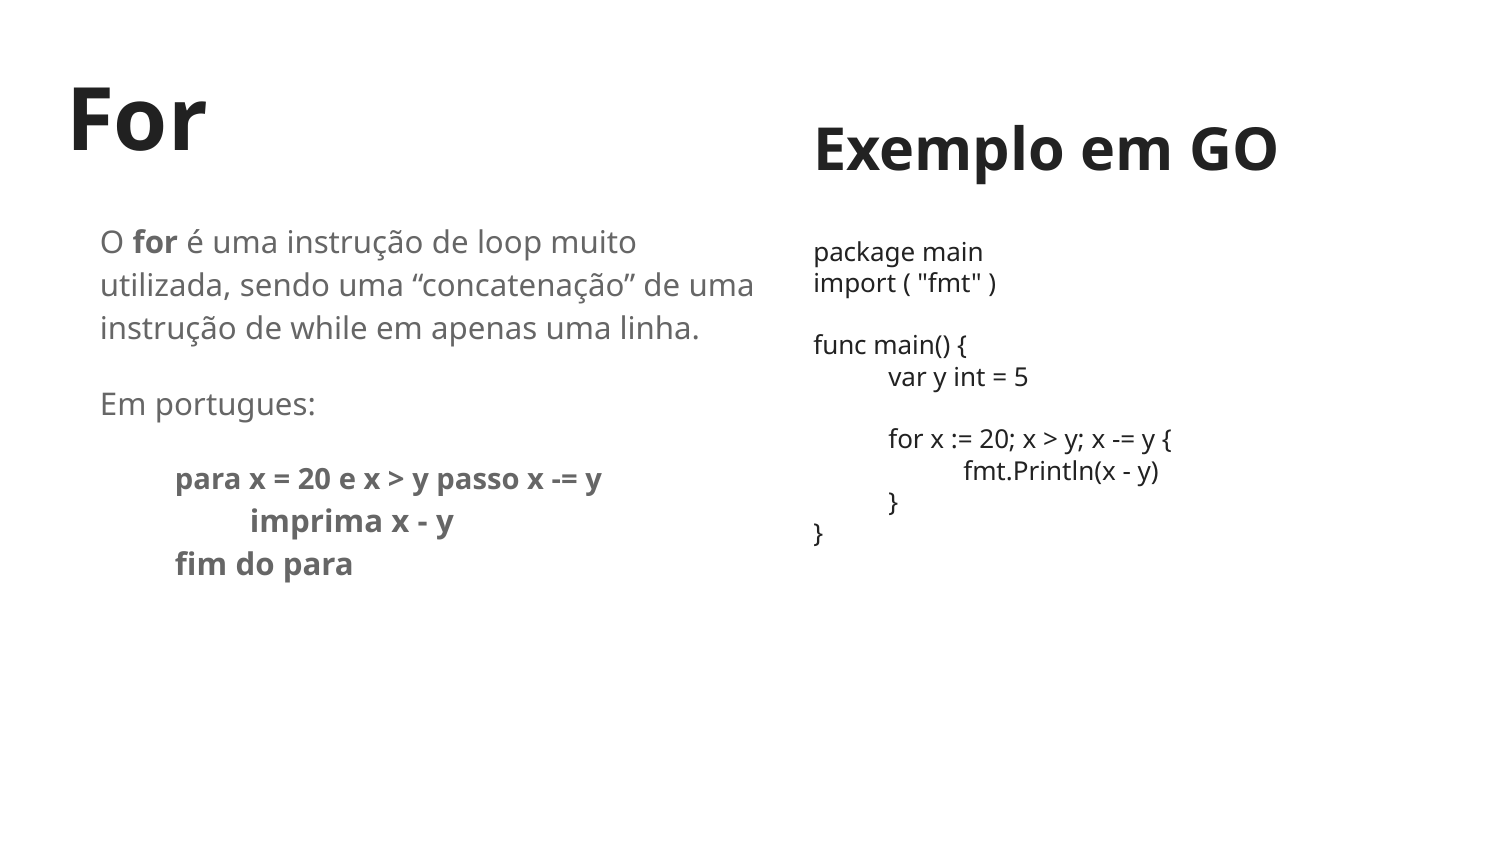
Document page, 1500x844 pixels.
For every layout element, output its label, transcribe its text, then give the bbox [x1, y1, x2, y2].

list O for é uma instrução de loop muito utilizada, sendo uma “concatenação” de uma instrução de while em apenas uma linha. Em portugues: para x = 20 e x > y passo x -= y imprima x - y fim do para [84, 201, 784, 823]
title For [51, 48, 1449, 180]
text_box Exemplo em GO package main import ( "fmt" ) func main() { var y int = 5 for x := 20; x > y; x -= y { fmt.Println(x - y) } } [798, 96, 1489, 823]
